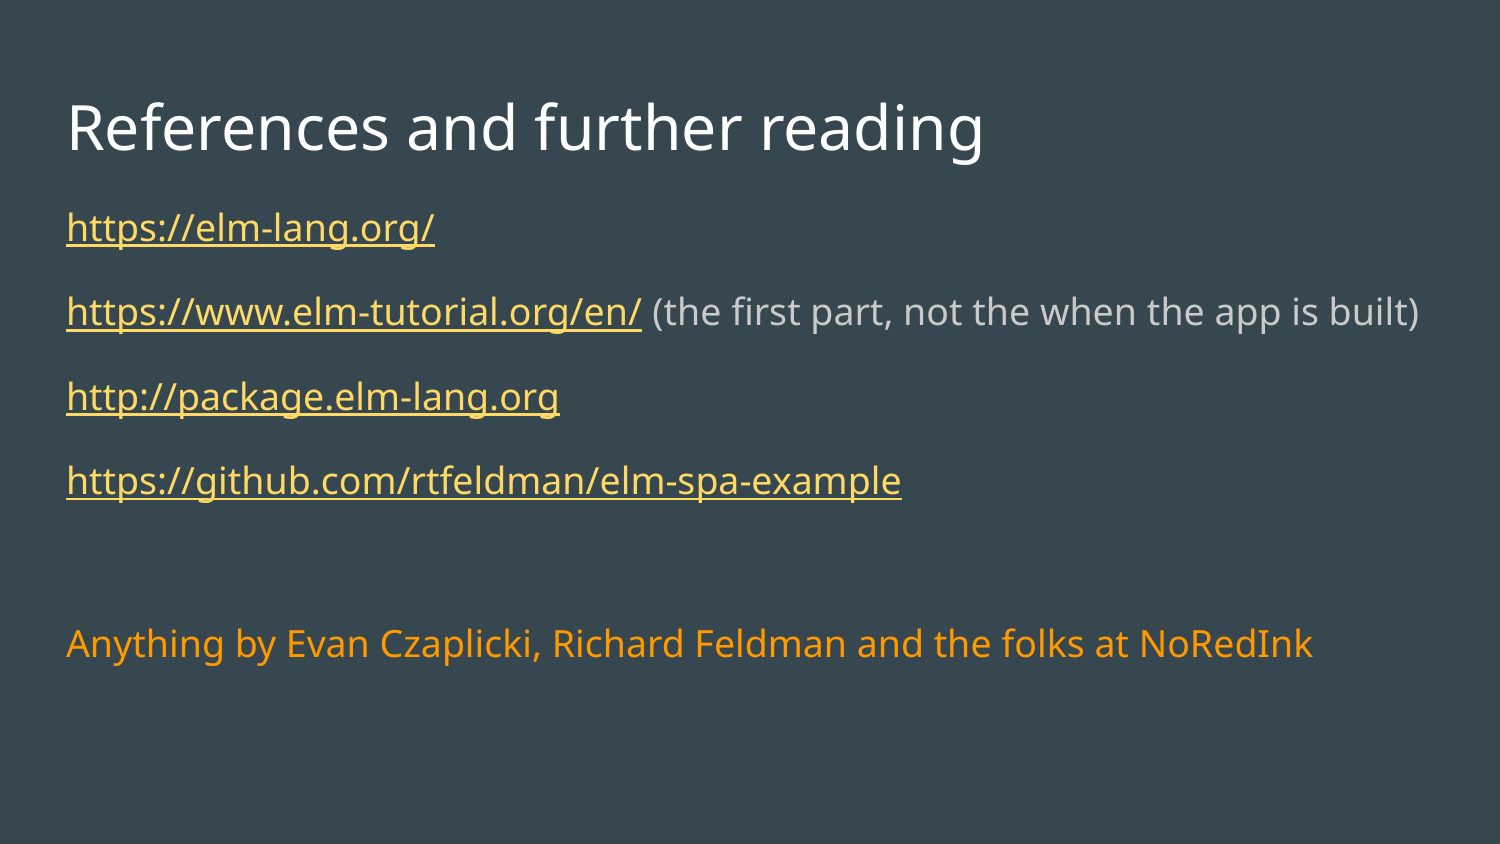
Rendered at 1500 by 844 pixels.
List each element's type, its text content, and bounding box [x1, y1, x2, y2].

title References and further reading [51, 72, 1449, 167]
list https://elm-lang.org/ https://www.elm-tutorial.org/en/ (the first part, not the when the app is built) http://package.elm-lang.org https://github.com/rtfeldman/elm-spa-example Anything by Evan Czaplicki, Richard Feldman and the folks at NoRedInk [51, 189, 1449, 750]
